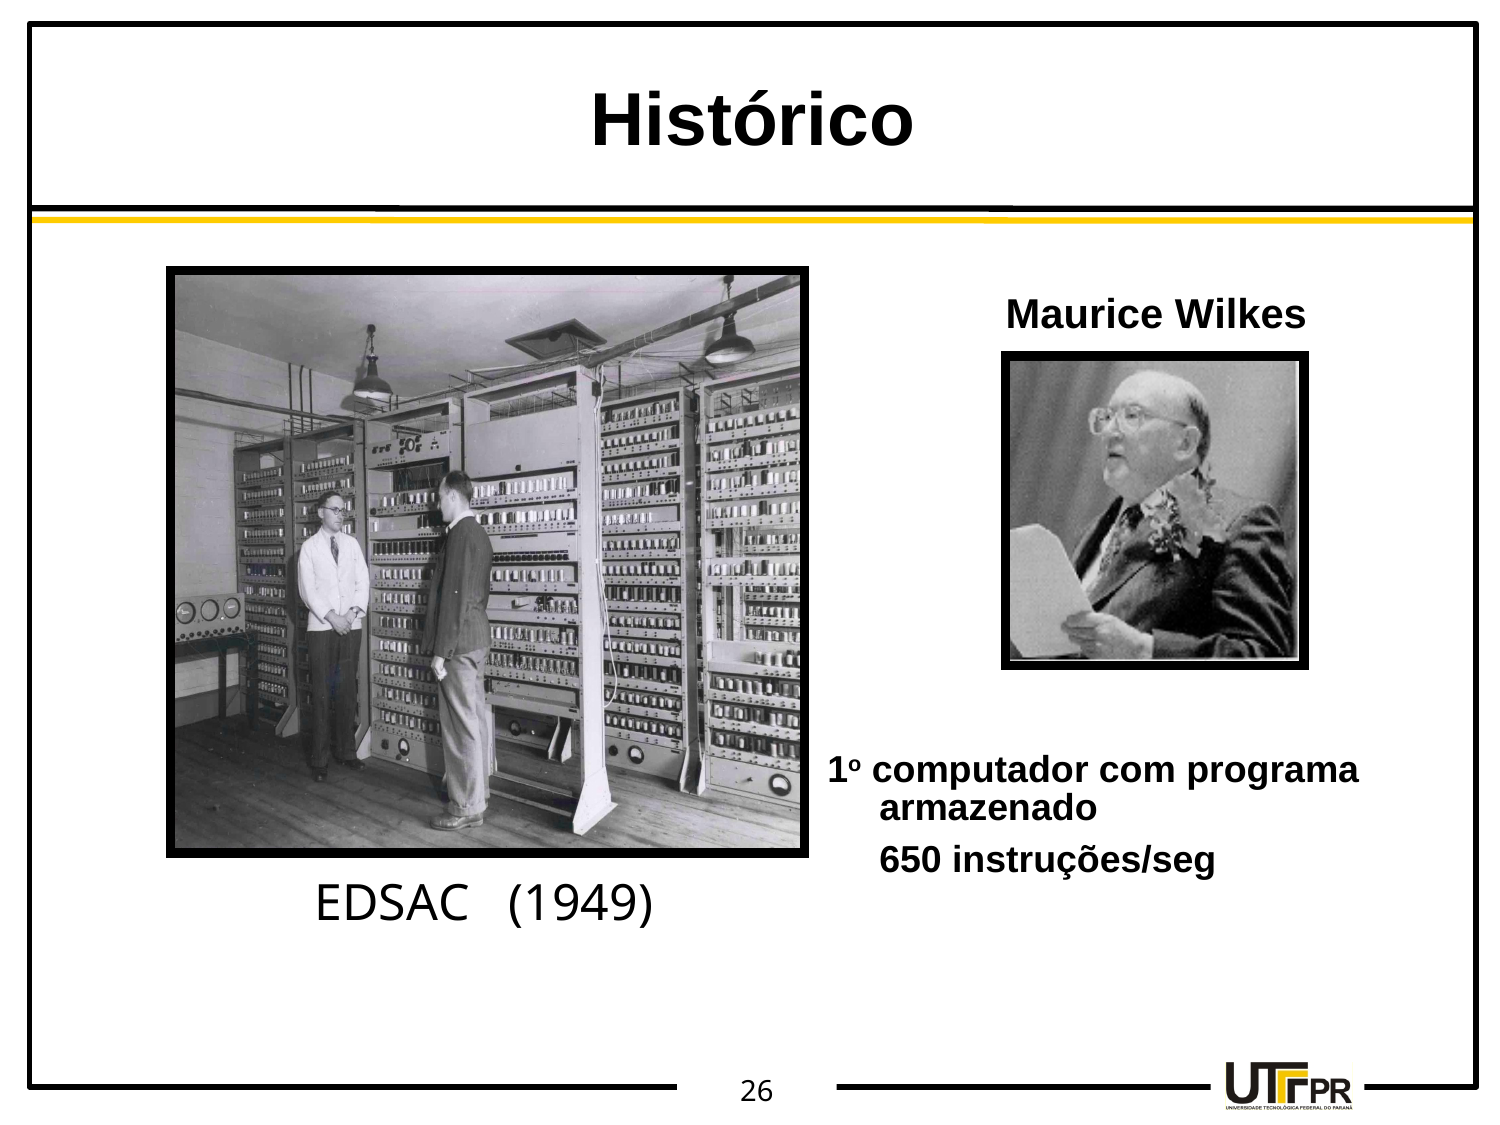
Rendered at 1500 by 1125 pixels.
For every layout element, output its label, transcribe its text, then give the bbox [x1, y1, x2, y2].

picture [1225, 1075, 1353, 1110]
picture [174, 275, 801, 849]
title Histórico [29, 47, 1477, 196]
picture [1009, 360, 1300, 662]
text_box EDSAC (1949) [299, 863, 694, 939]
list Maurice Wilkes 1o computador com programa armazenado 650 instruções/seg [812, 287, 1500, 1075]
